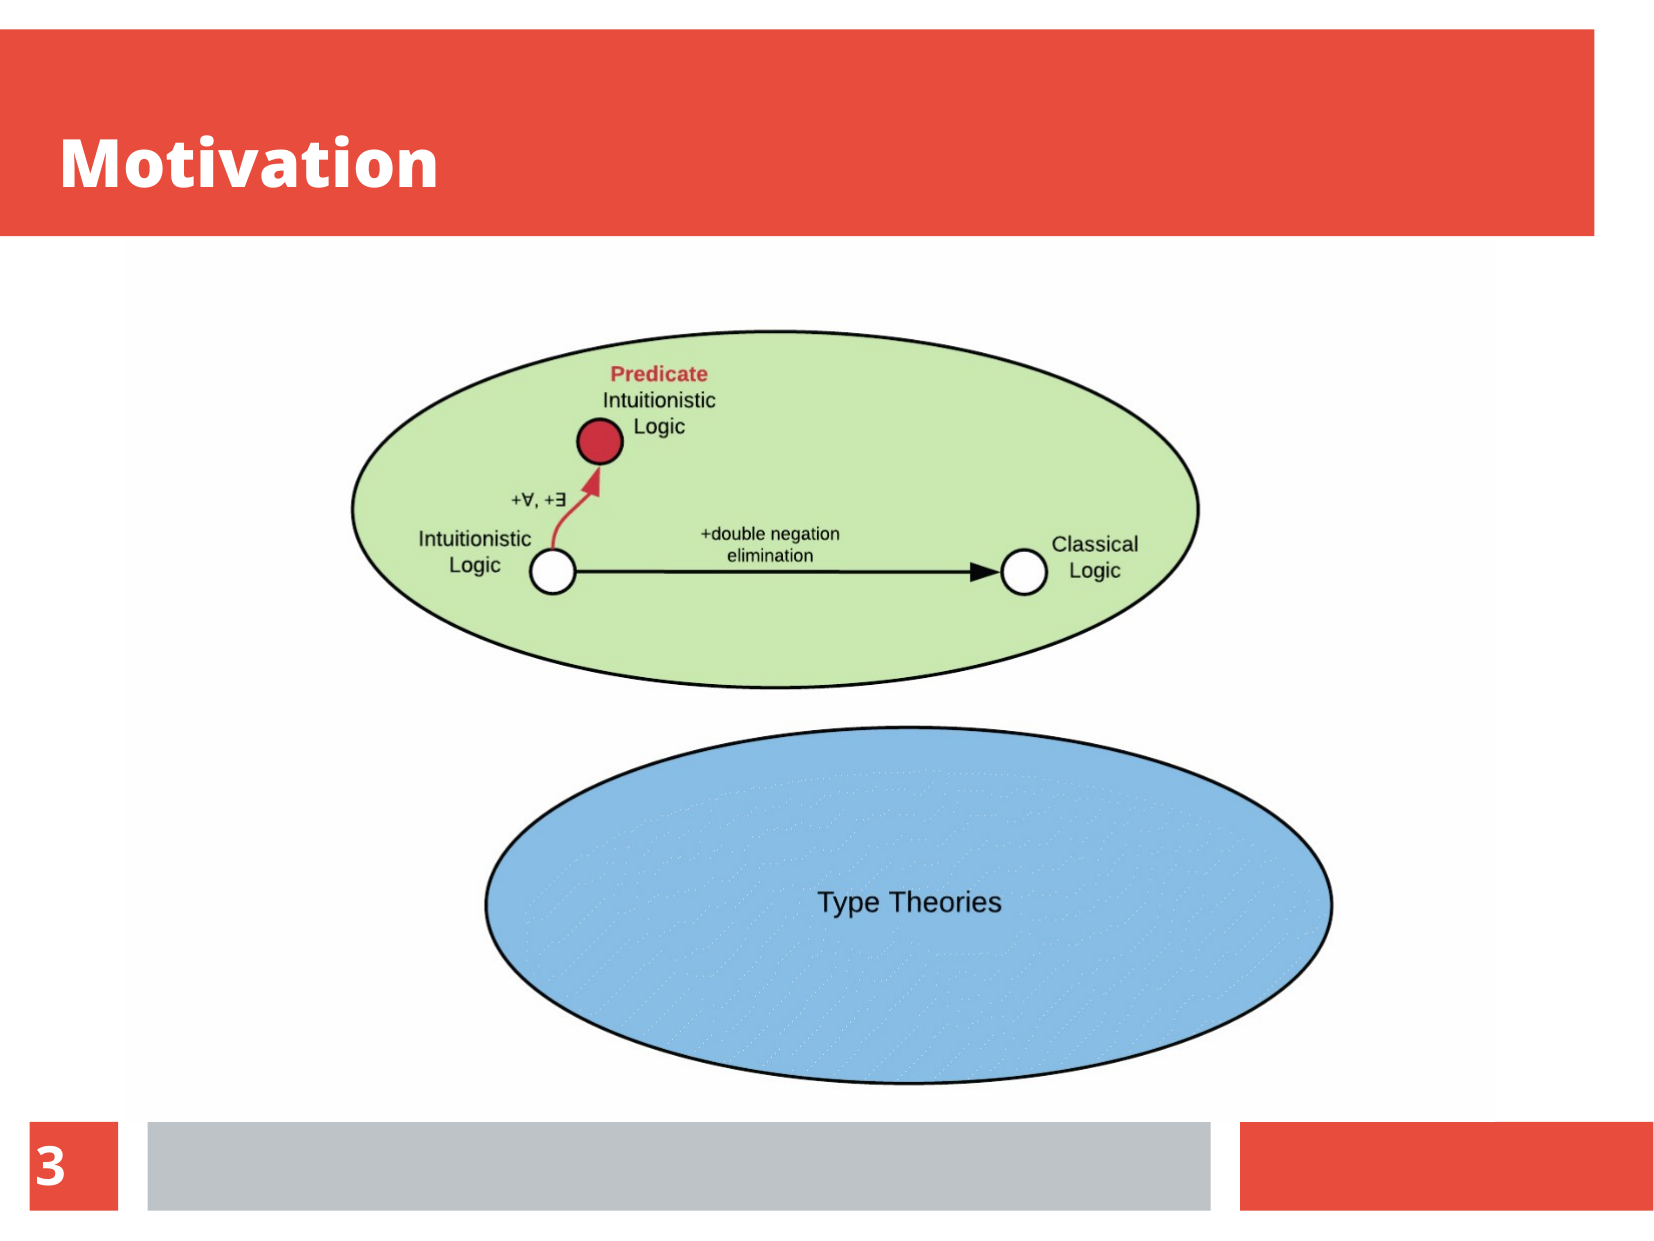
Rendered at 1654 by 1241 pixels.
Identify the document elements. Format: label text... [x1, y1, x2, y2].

title Motivation [59, 58, 1595, 207]
picture [124, 240, 1495, 1122]
text_box 3 [20, 1119, 254, 1210]
